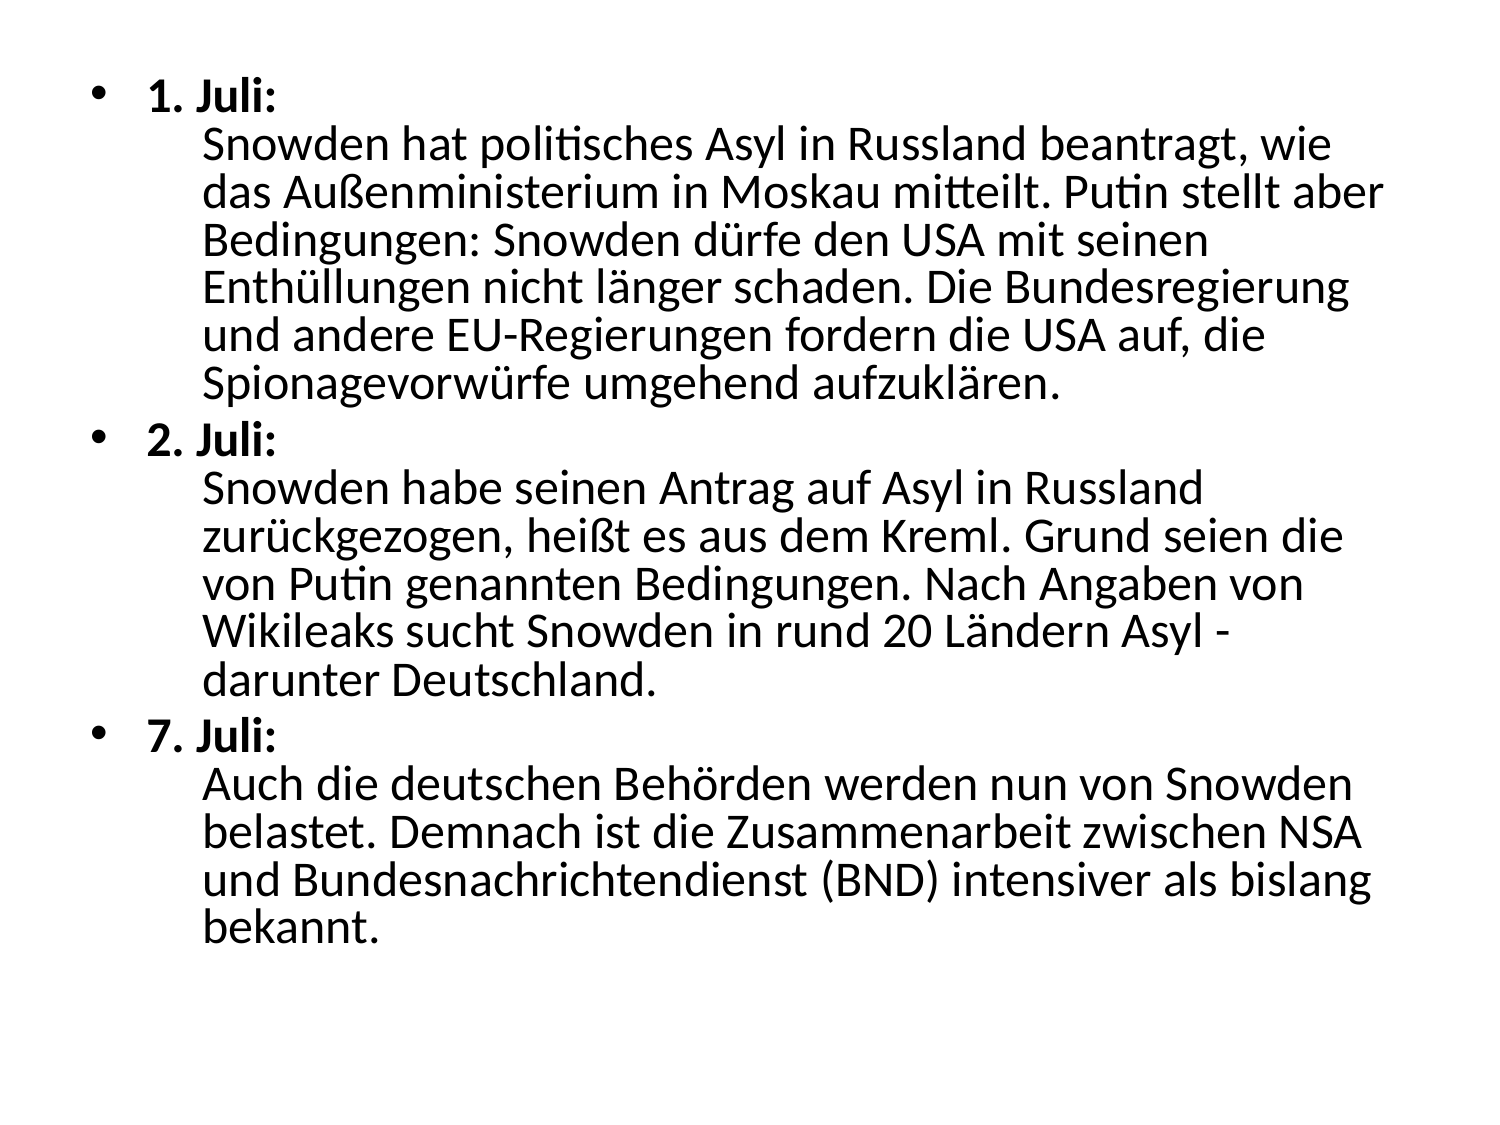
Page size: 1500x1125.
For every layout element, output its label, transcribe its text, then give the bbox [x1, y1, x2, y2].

list 1. Juli: Snowden hat politisches Asyl in Russland beantragt, wie das Außenministerium in Moskau mitteilt. Putin stellt aber Bedingungen: Snowden dürfe den USA mit seinen Enthüllungen nicht länger schaden. Die Bundesregierung und andere EU-Regierungen fordern die USA auf, die Spionagevorwürfe umgehend aufzuklären. 2. Juli: Snowden habe seinen Antrag auf Asyl in Russland zurückgezogen, heißt es aus dem Kreml. Grund seien die von Putin genannten Bedingungen. Nach Angaben von Wikileaks sucht Snowden in rund 20 Ländern Asyl - darunter Deutschland. 7. Juli: Auch die deutschen Behörden werden nun von Snowden belastet. Demnach ist die Zusammenarbeit zwischen NSA und Bundesnachrichtendienst (BND) intensiver als bislang bekannt. [75, 66, 1426, 1071]
